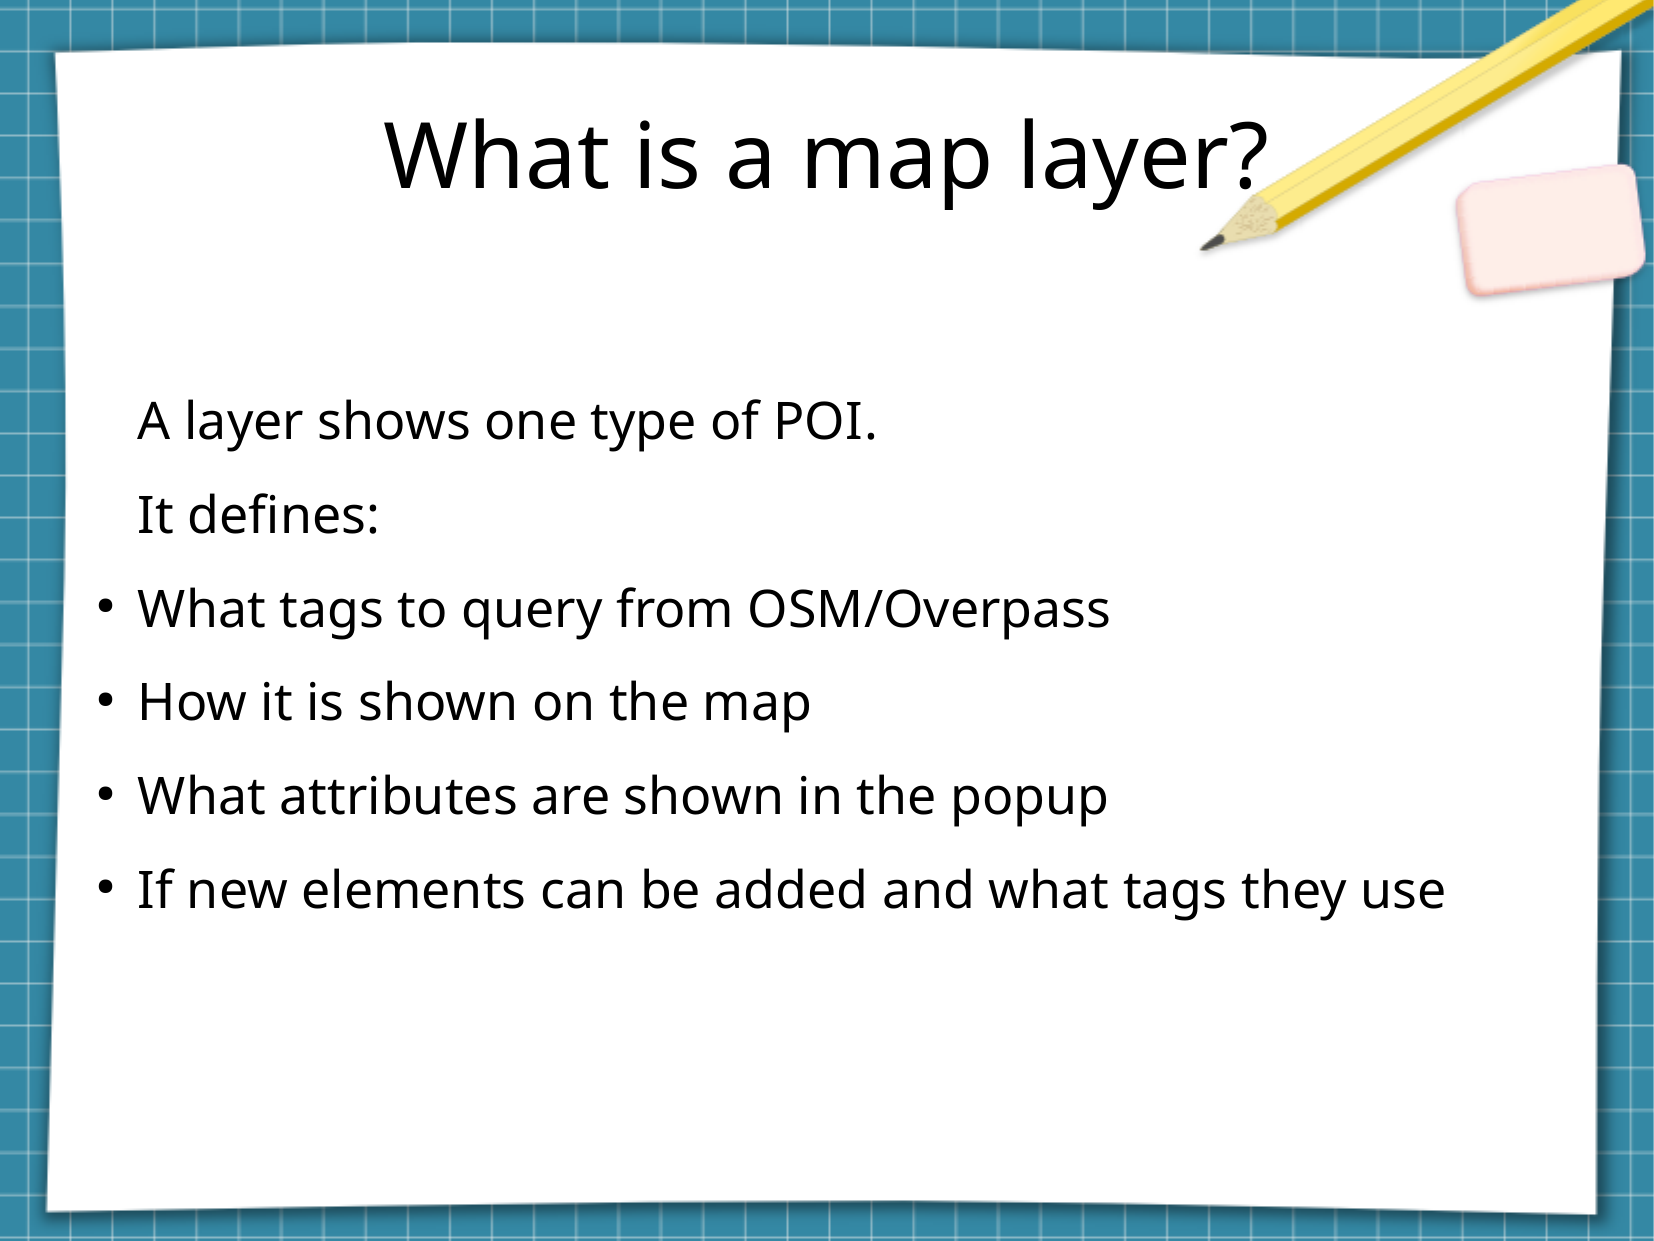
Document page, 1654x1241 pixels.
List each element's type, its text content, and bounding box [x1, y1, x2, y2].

title What is a map layer? [82, 49, 1571, 257]
picture [0, 0, 1654, 1241]
list A layer shows one type of POI. It defines: What tags to query from OSM/Overpass How it is shown on the map What attributes are shown in the popup If new elements can be added and what tags they use [82, 290, 1571, 1010]
